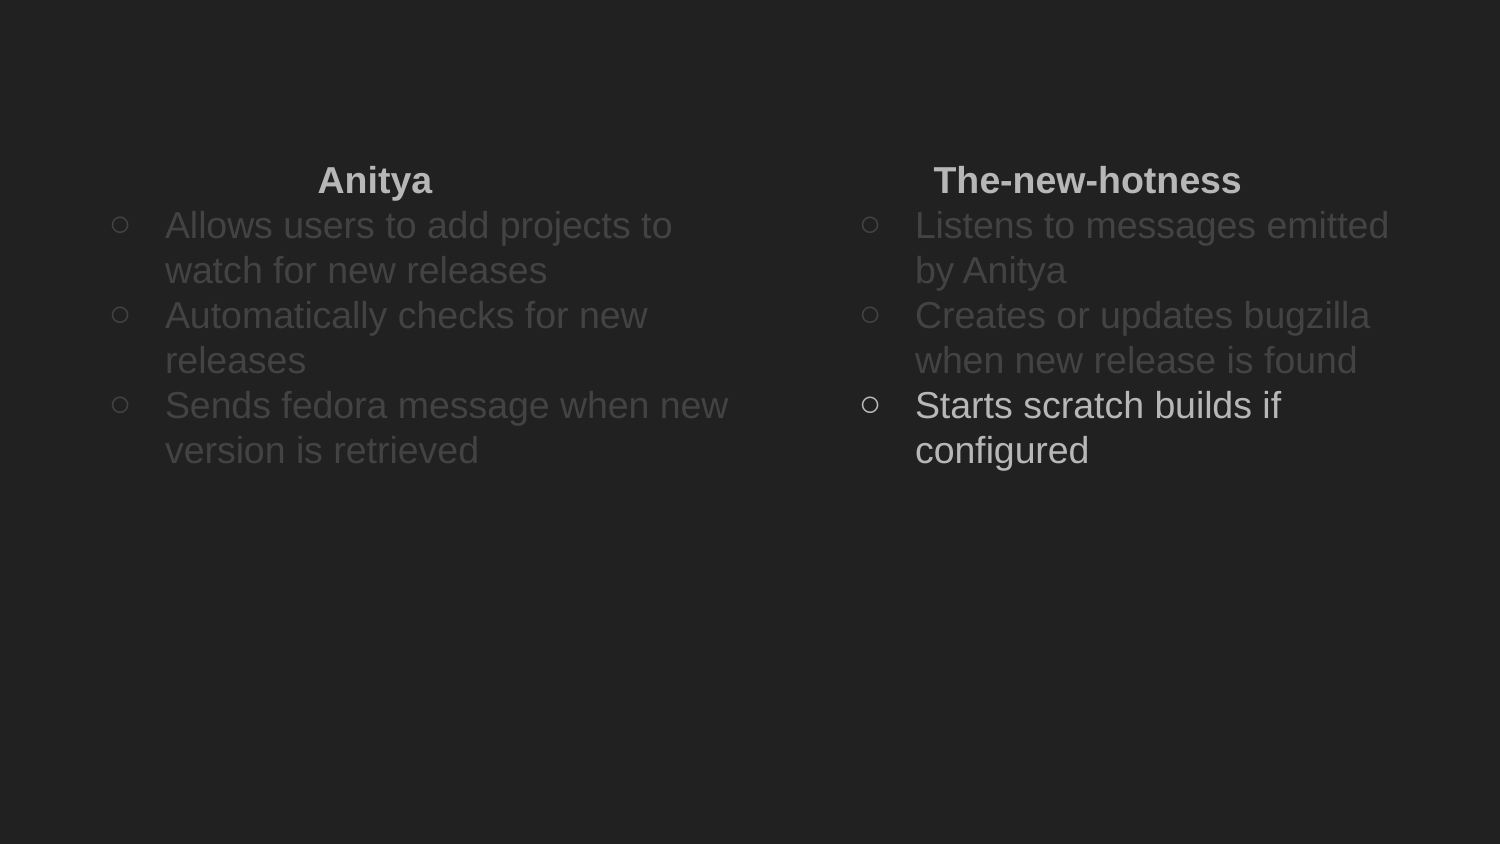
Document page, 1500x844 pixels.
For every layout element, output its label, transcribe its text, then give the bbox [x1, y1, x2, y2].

text_box Anitya Allows users to add projects to watch for new releases Automatically checks for new releases Sends fedora message when new version is retrieved [0, 140, 749, 736]
text_box The-new-hotness Listens to messages emitted by Anitya Creates or updates bugzilla when new release is found Starts scratch builds if configured [749, 140, 1426, 736]
